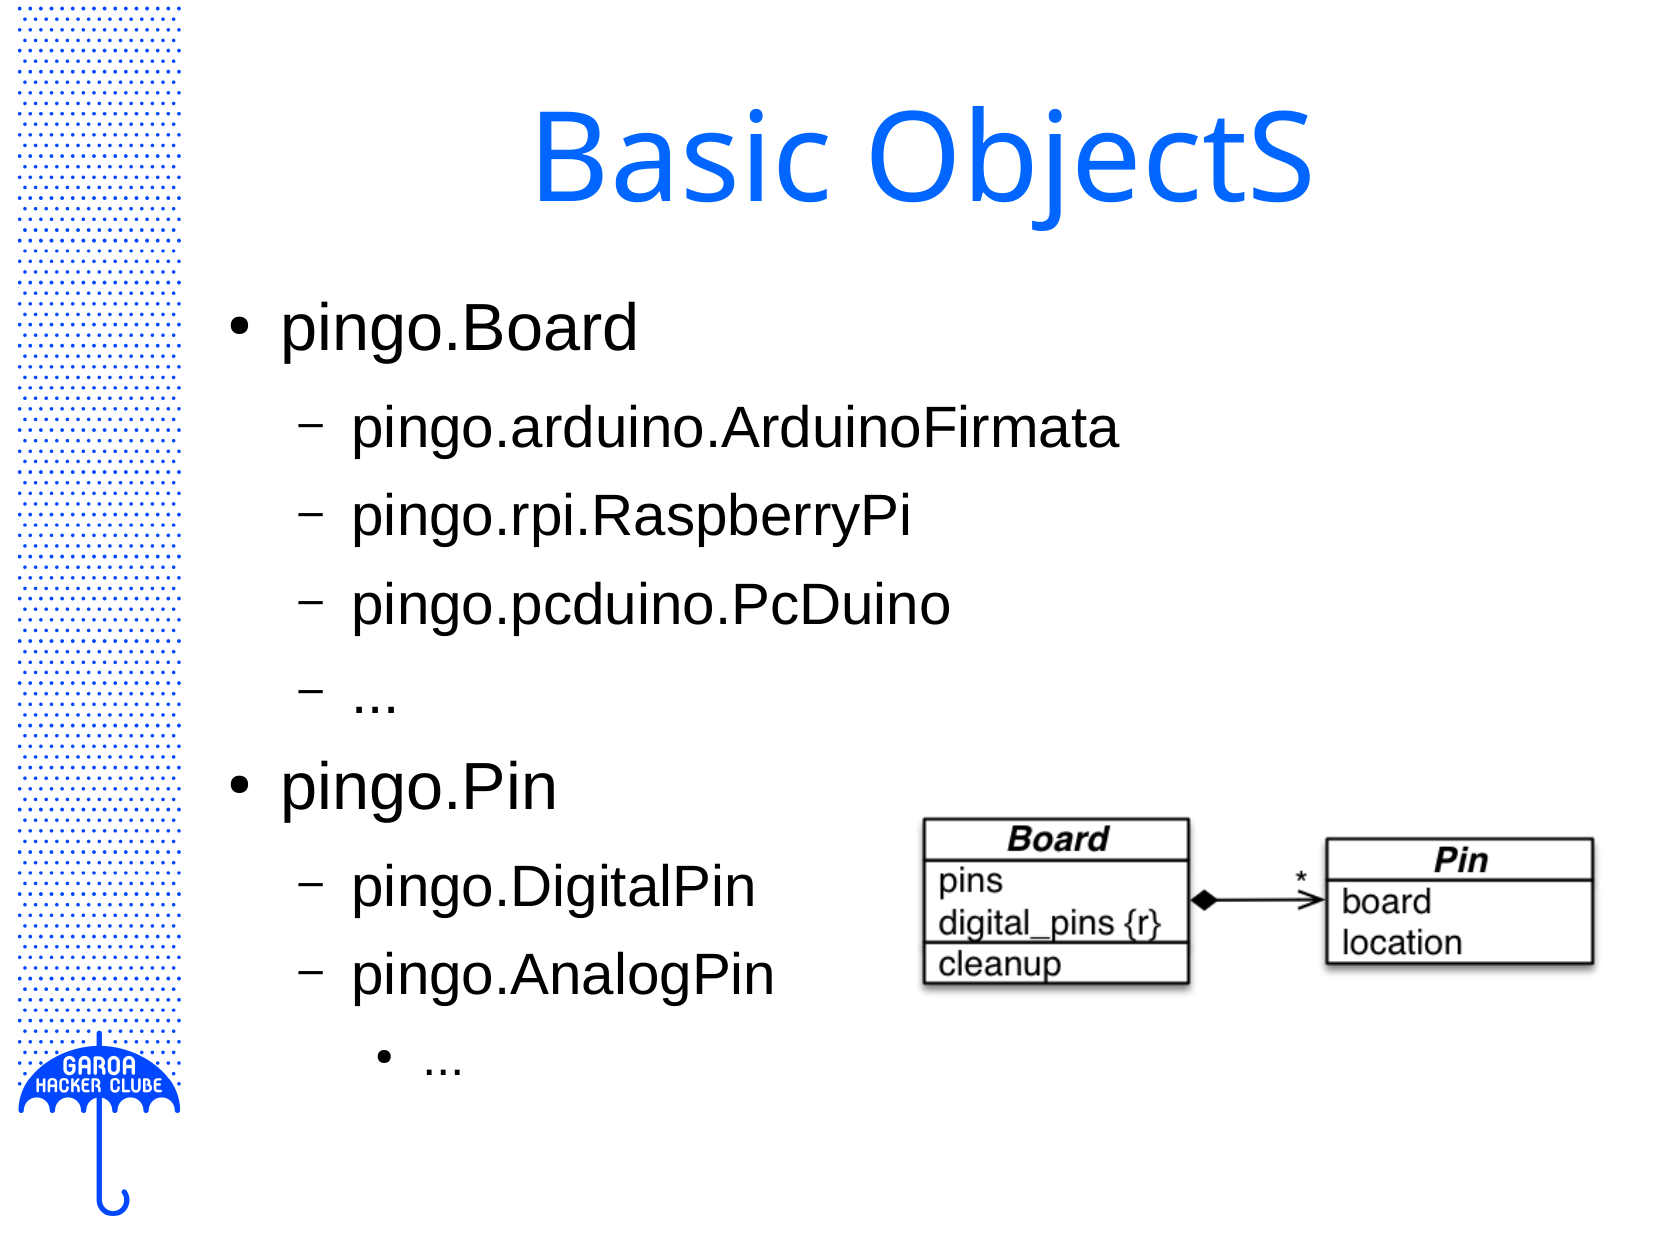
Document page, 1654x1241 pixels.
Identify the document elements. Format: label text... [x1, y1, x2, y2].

title Basic ObjectS [210, 49, 1636, 257]
list pingo.Board pingo.arduino.ArduinoFirmata pingo.rpi.RaspberryPi pingo.pcduino.PcDuino ... pingo.Pin pingo.DigitalPin pingo.AnalogPin ... [210, 290, 1636, 1156]
picture [17, 0, 181, 1216]
picture [880, 779, 1636, 1036]
